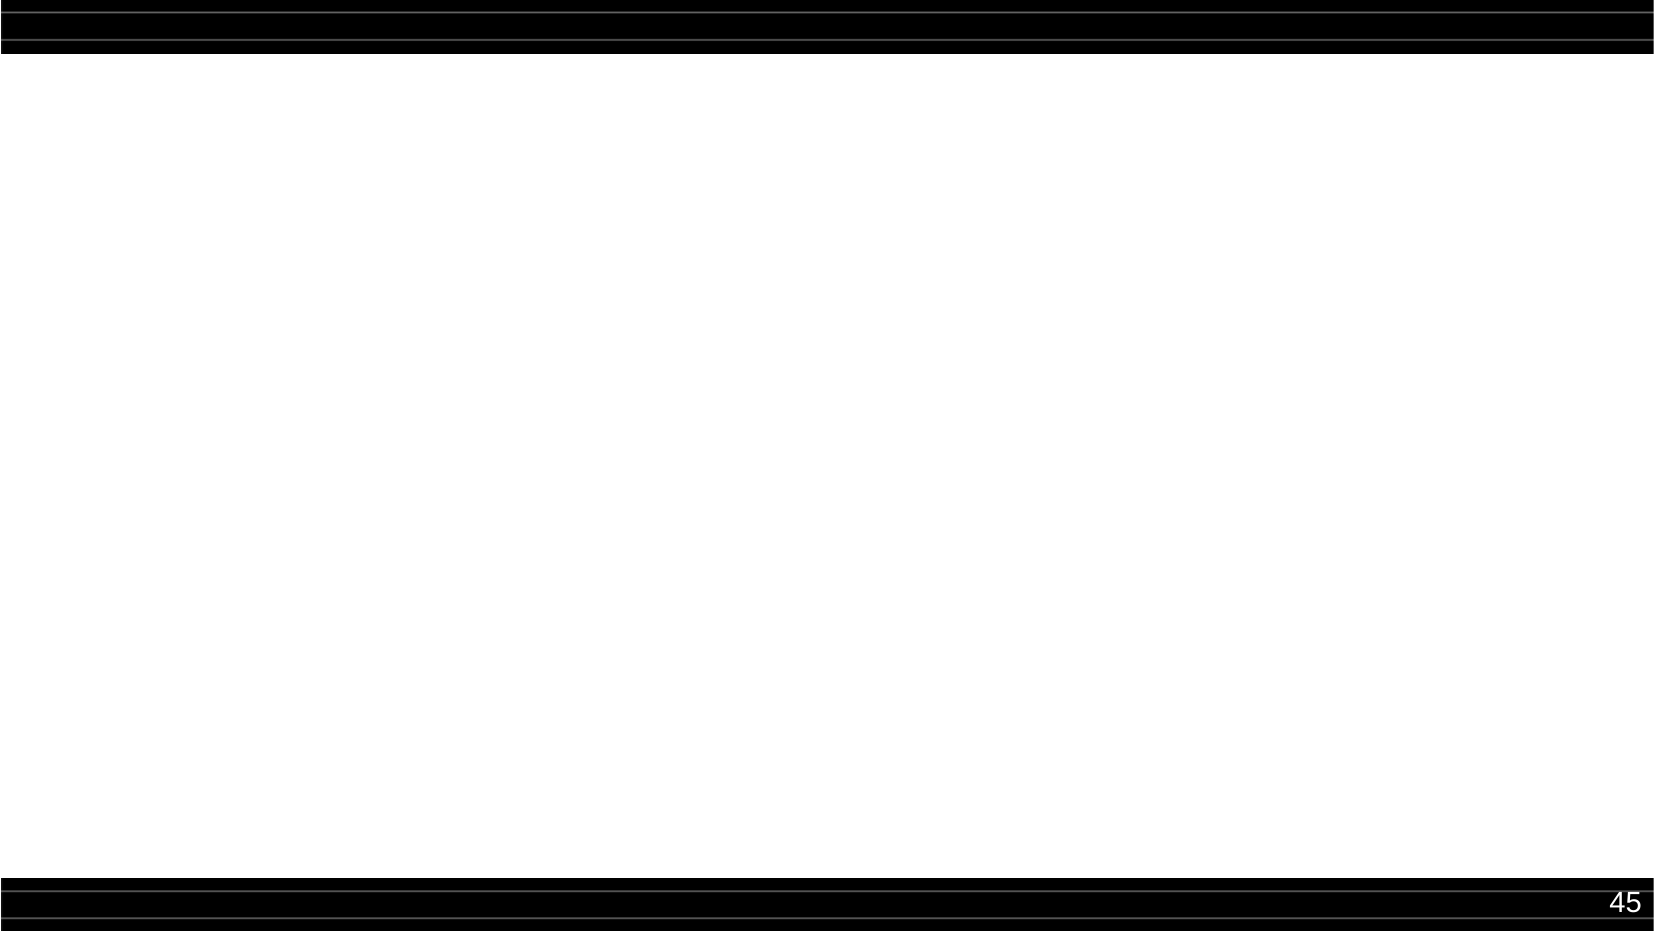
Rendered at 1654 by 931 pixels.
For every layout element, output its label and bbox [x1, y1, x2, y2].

picture [1, 0, 1654, 54]
picture [1, 878, 1654, 931]
